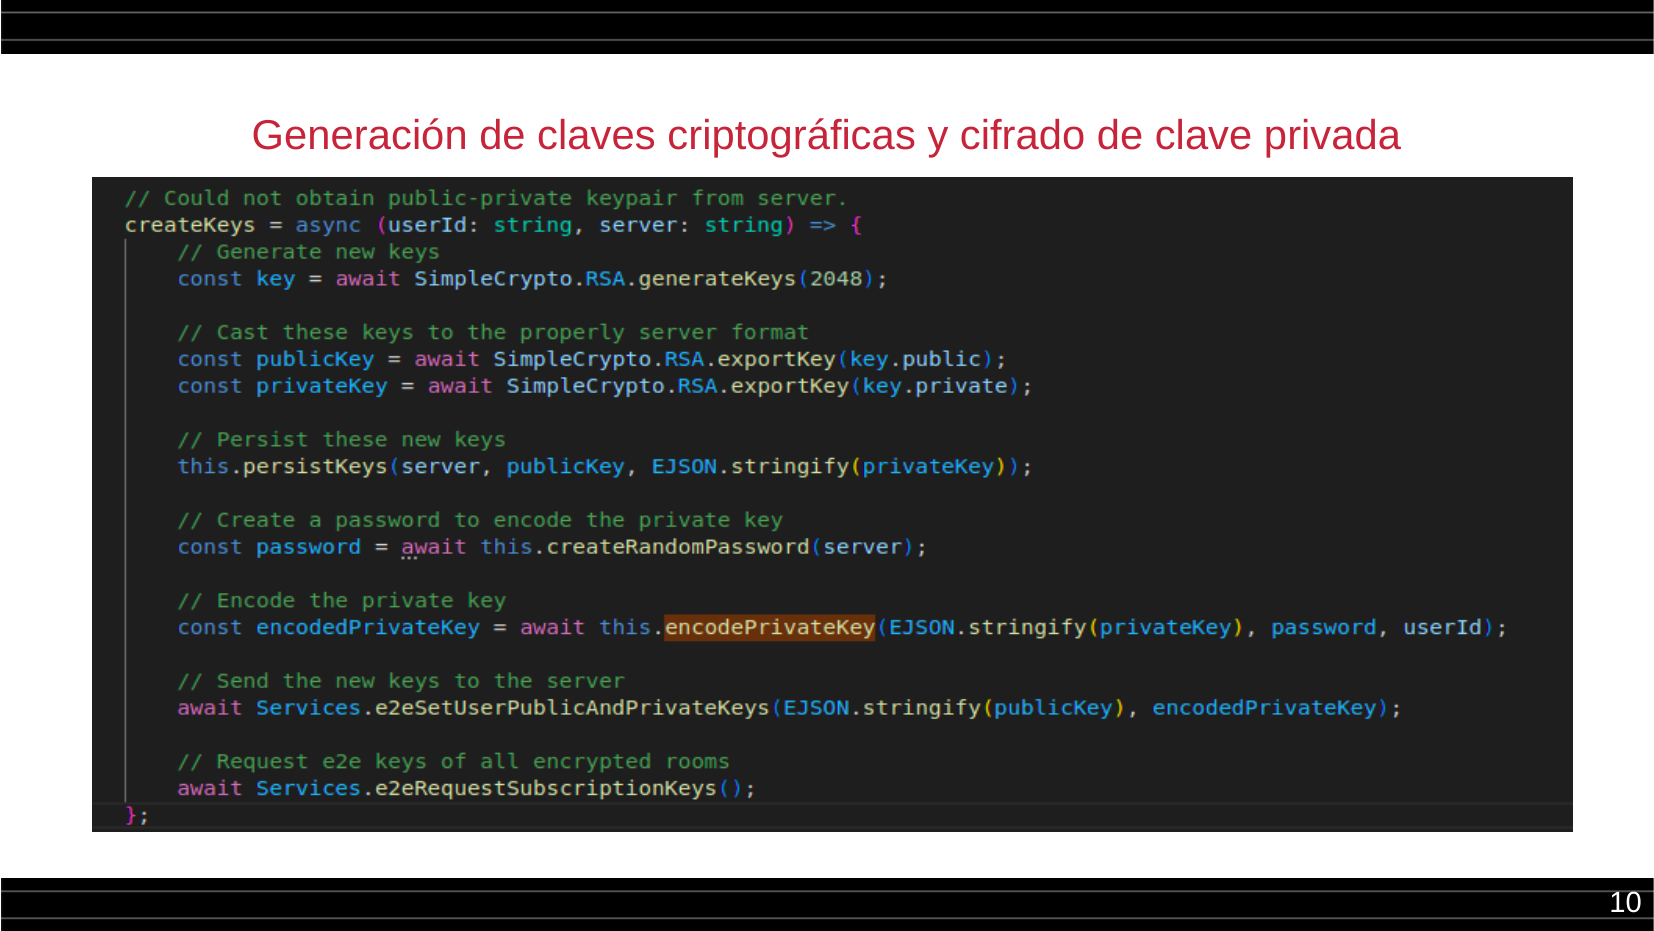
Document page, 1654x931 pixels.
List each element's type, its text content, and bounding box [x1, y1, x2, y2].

title Generación de claves criptográficas y cifrado de clave privada [82, 92, 1571, 178]
picture [1, 878, 1654, 931]
picture [92, 177, 1573, 832]
picture [1, 0, 1654, 54]
